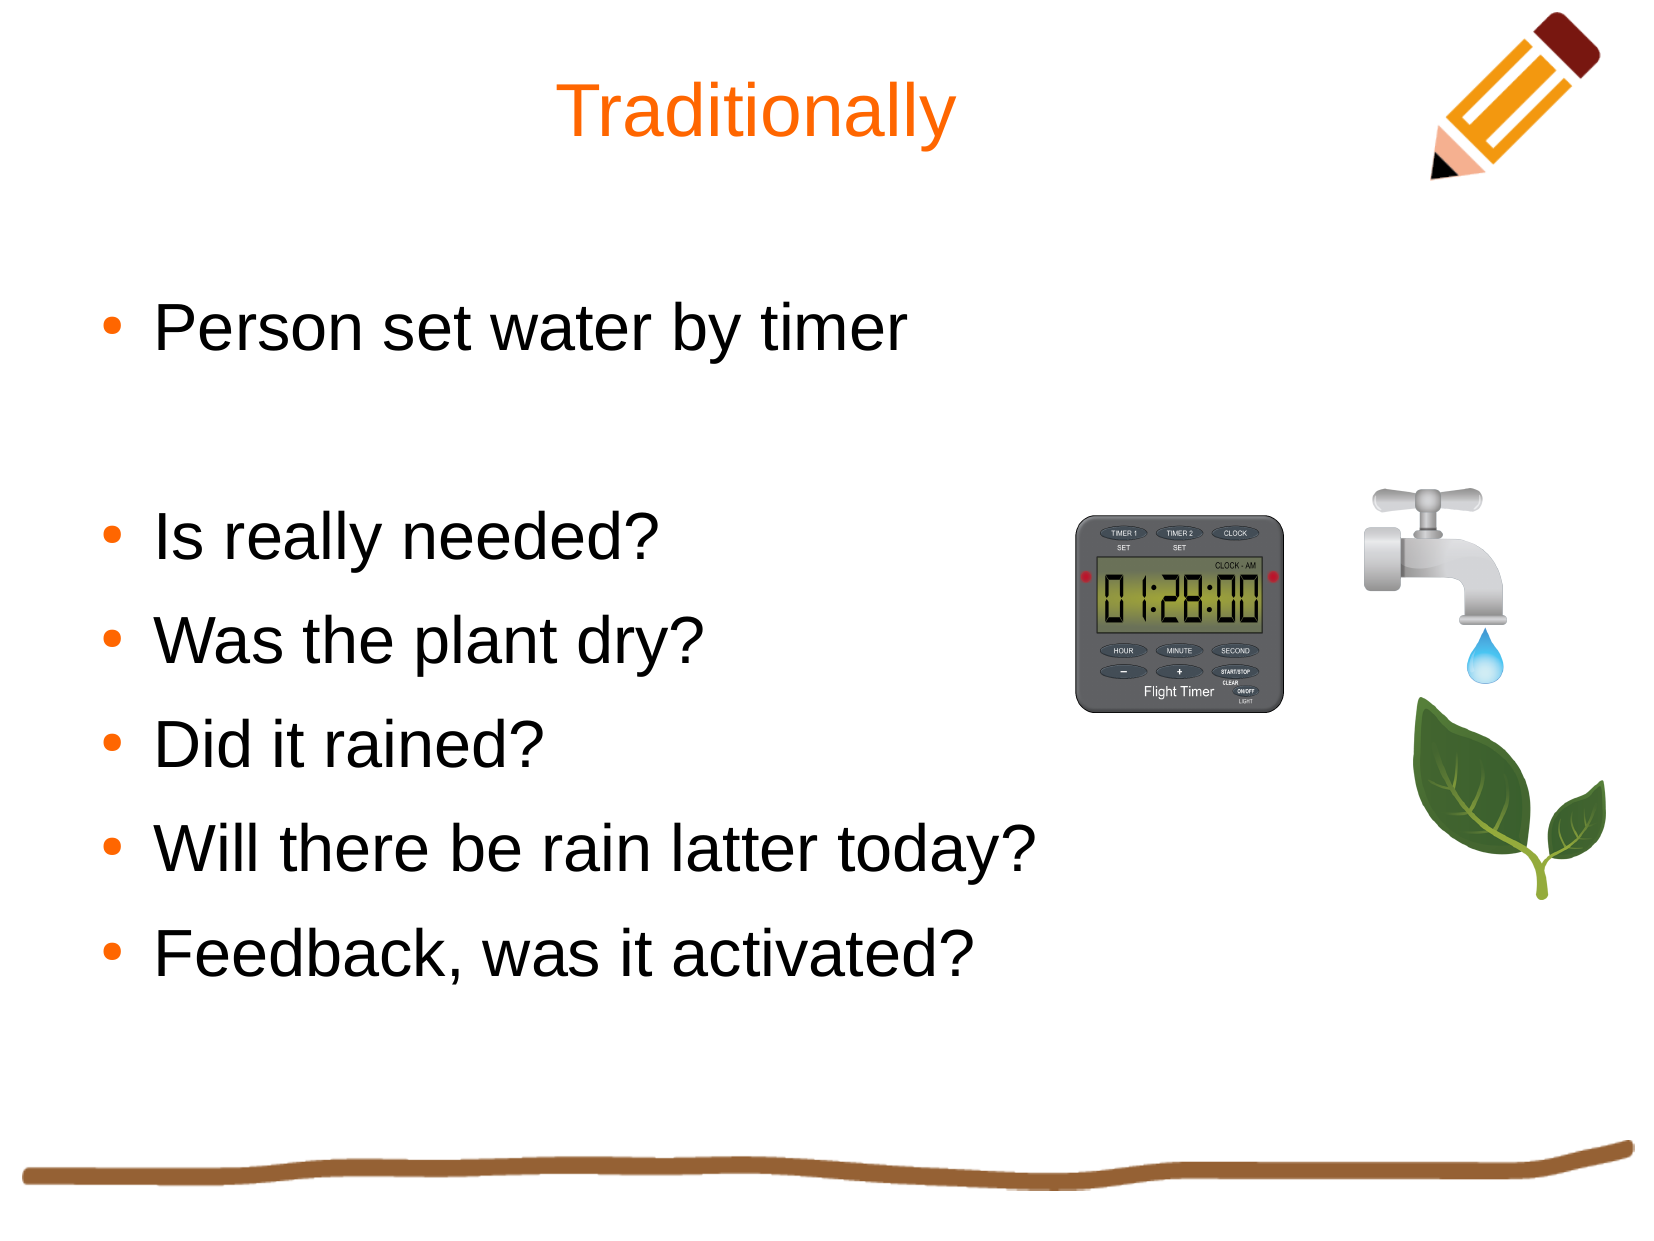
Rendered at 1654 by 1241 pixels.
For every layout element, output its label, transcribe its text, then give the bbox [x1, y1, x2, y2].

title Traditionally [82, 49, 1430, 172]
picture [1430, 12, 1601, 181]
list Person set water by timer Is really needed? Was the plant dry? Did it rained? Will there be rain latter today? Feedback, was it activated? [82, 290, 1571, 1122]
picture [1413, 697, 1606, 901]
picture [1055, 496, 1304, 732]
picture [1364, 488, 1507, 684]
picture [22, 1140, 1635, 1191]
